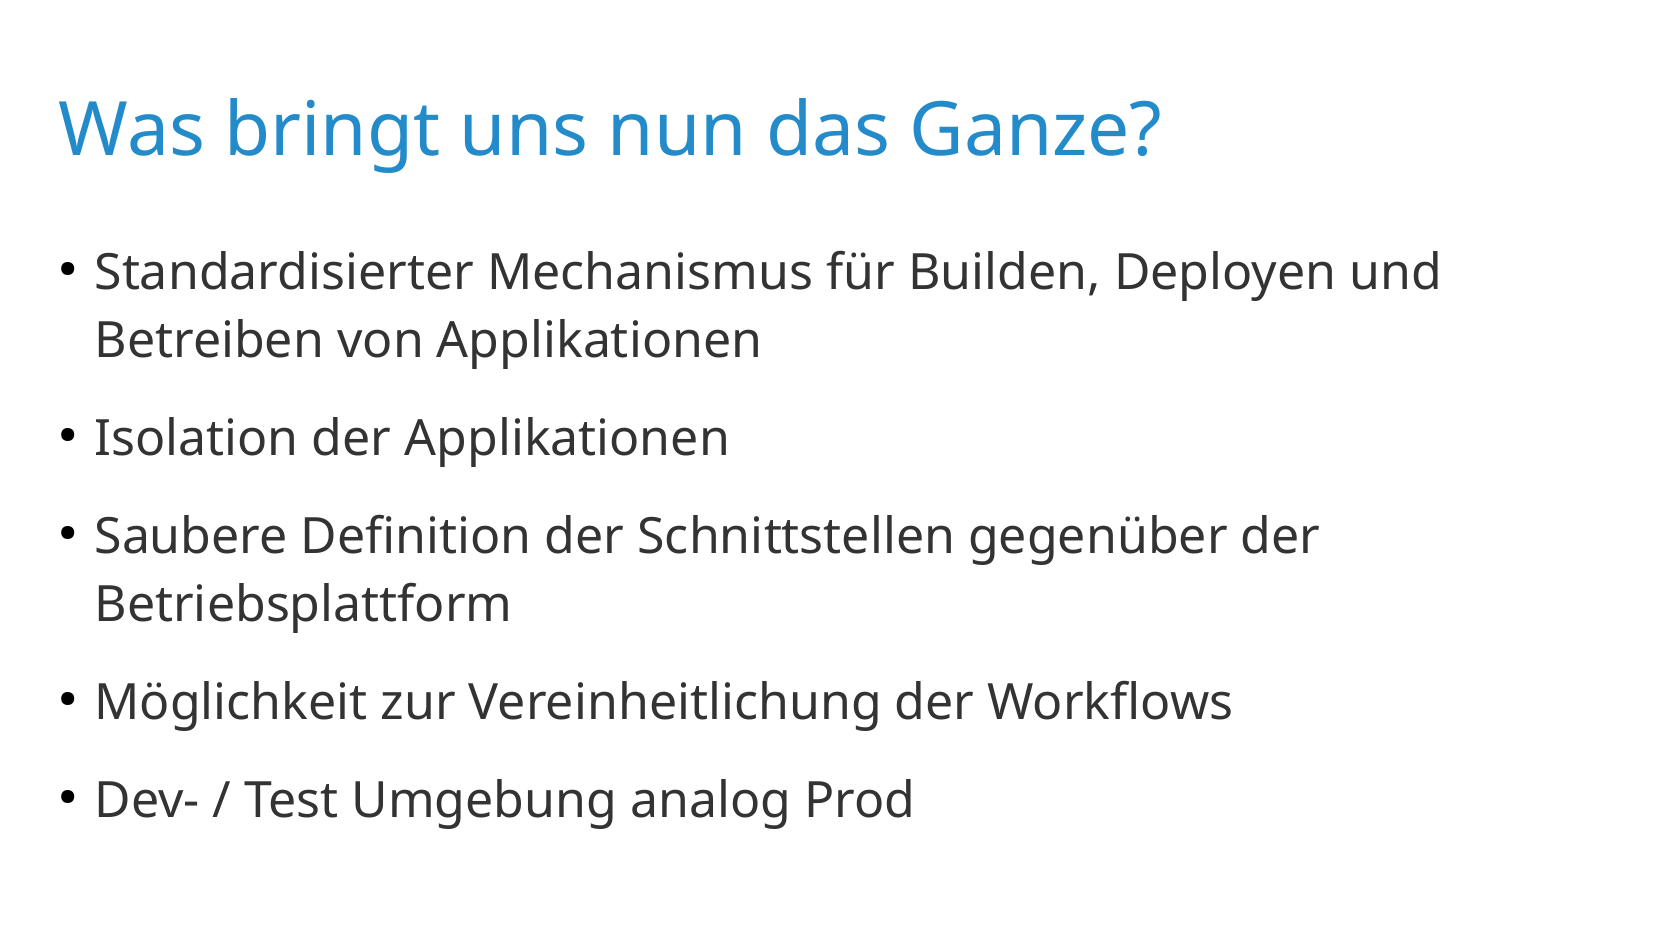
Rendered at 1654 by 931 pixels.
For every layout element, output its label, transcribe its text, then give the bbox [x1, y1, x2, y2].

list Standardisierter Mechanismus für Builden, Deployen und Betreiben von Applikationen Isolation der Applikationen Saubere Definition der Schnittstellen gegenüber der Betriebsplattform Möglichkeit zur Vereinheitlichung der Workflows Dev- / Test Umgebung analog Prod [59, 236, 1595, 768]
title Was bringt uns nun das Ganze? [59, 59, 1595, 178]
